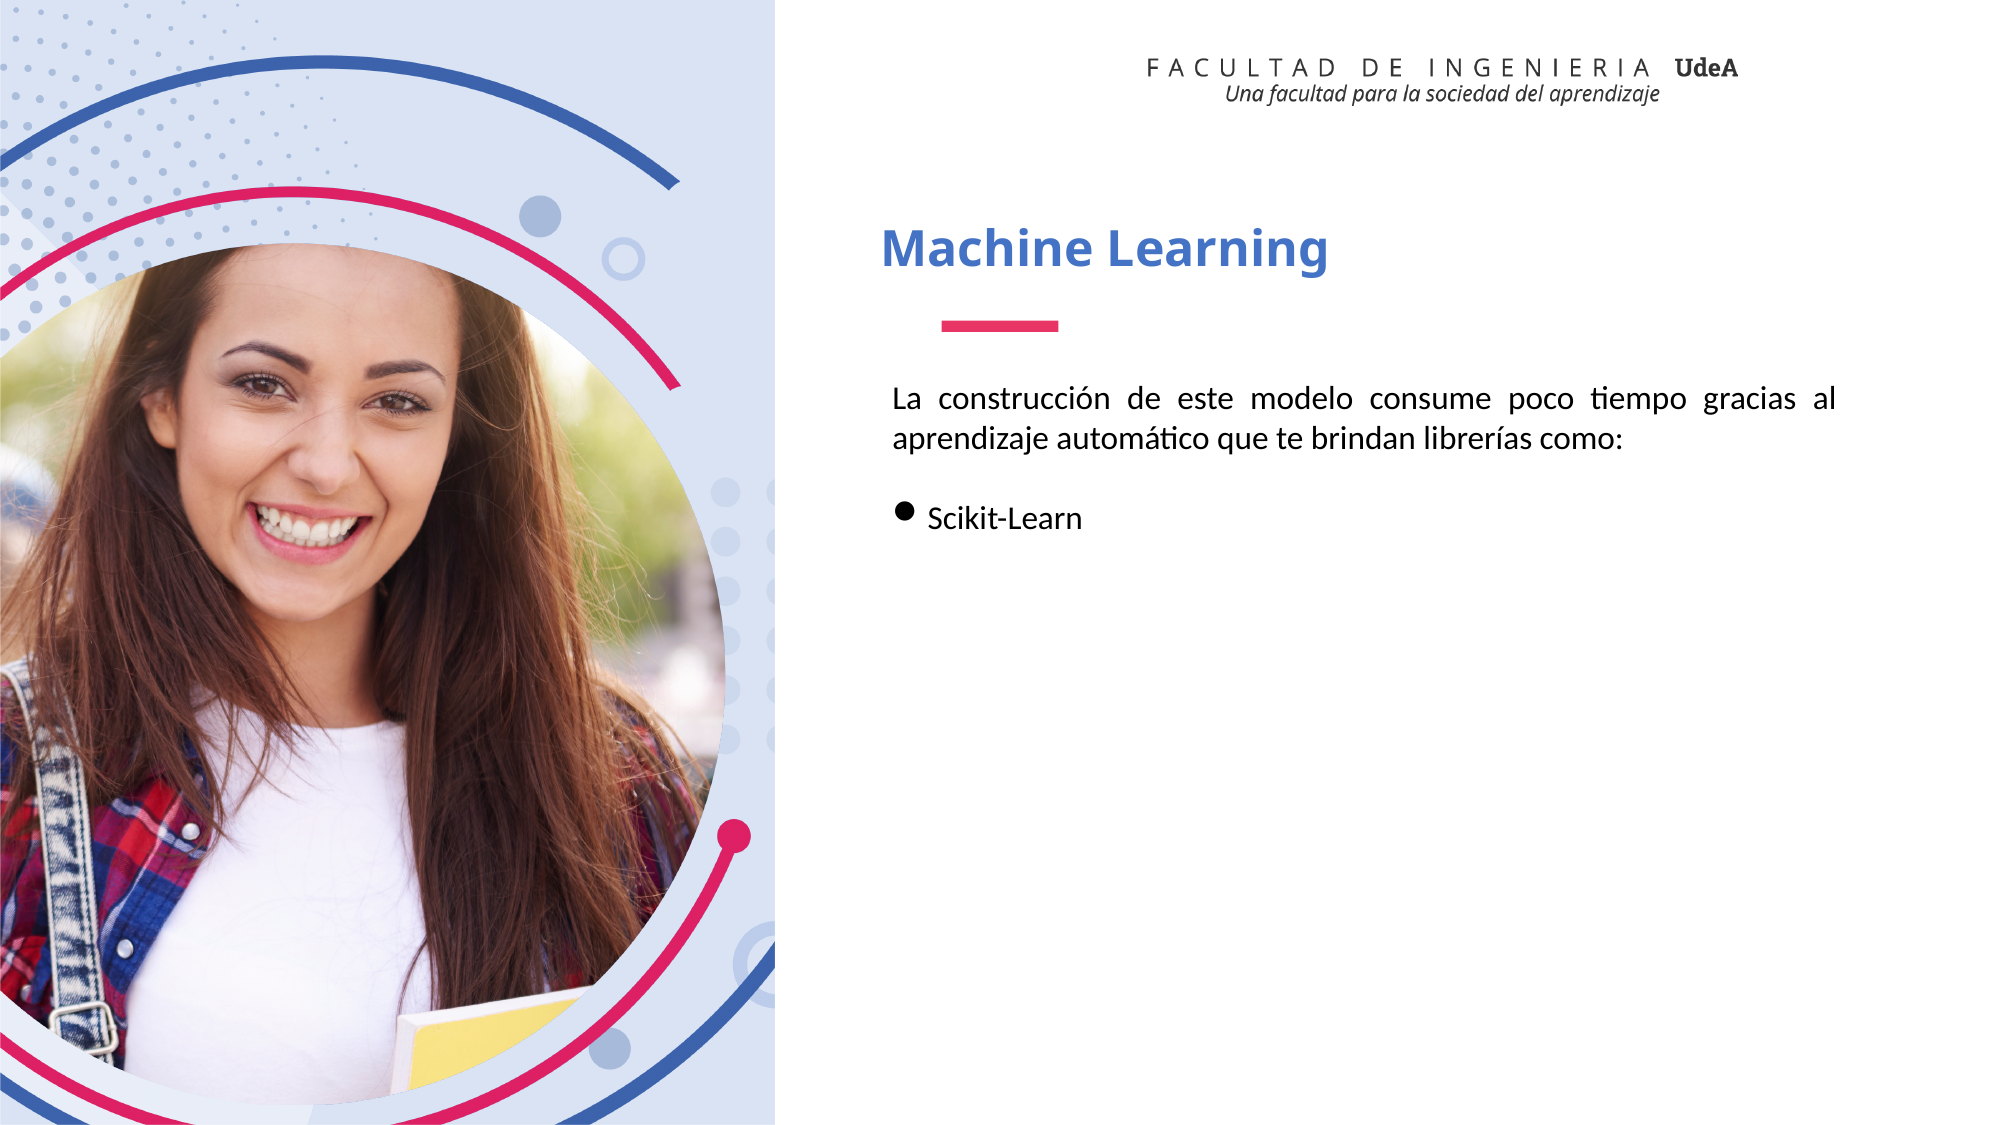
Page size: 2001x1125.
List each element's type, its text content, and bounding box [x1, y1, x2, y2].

picture [0, 0, 775, 1125]
text_box Machine Learning [865, 195, 1762, 306]
text_box La construcción de este modelo consume poco tiempo gracias al aprendizaje automático que te brindan librerías como: Scikit-Learn [877, 368, 1853, 544]
picture [1148, 57, 1738, 106]
